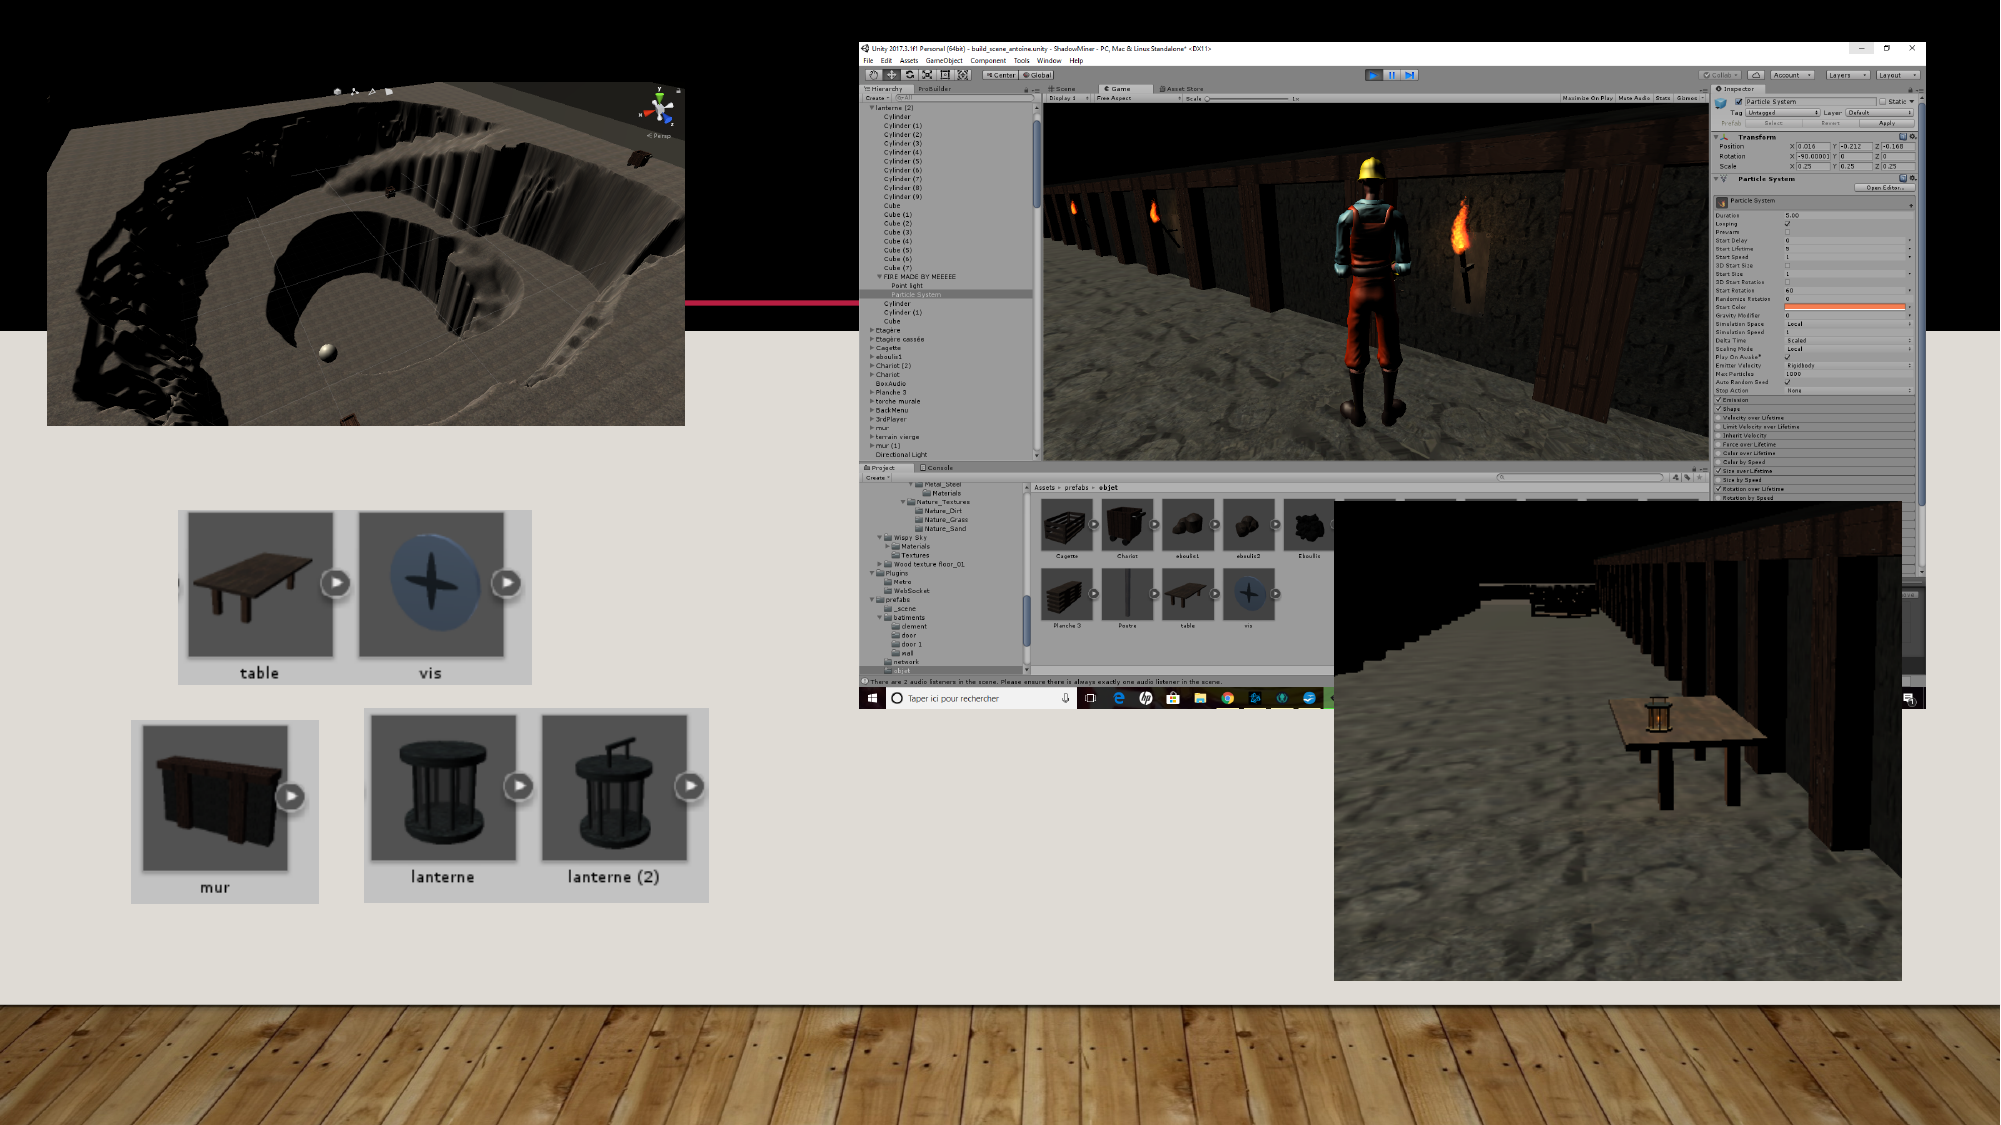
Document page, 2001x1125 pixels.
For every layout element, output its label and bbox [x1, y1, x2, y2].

picture [131, 720, 319, 904]
picture [364, 708, 709, 903]
picture [178, 510, 532, 686]
picture [47, 82, 685, 426]
picture [859, 42, 1926, 981]
